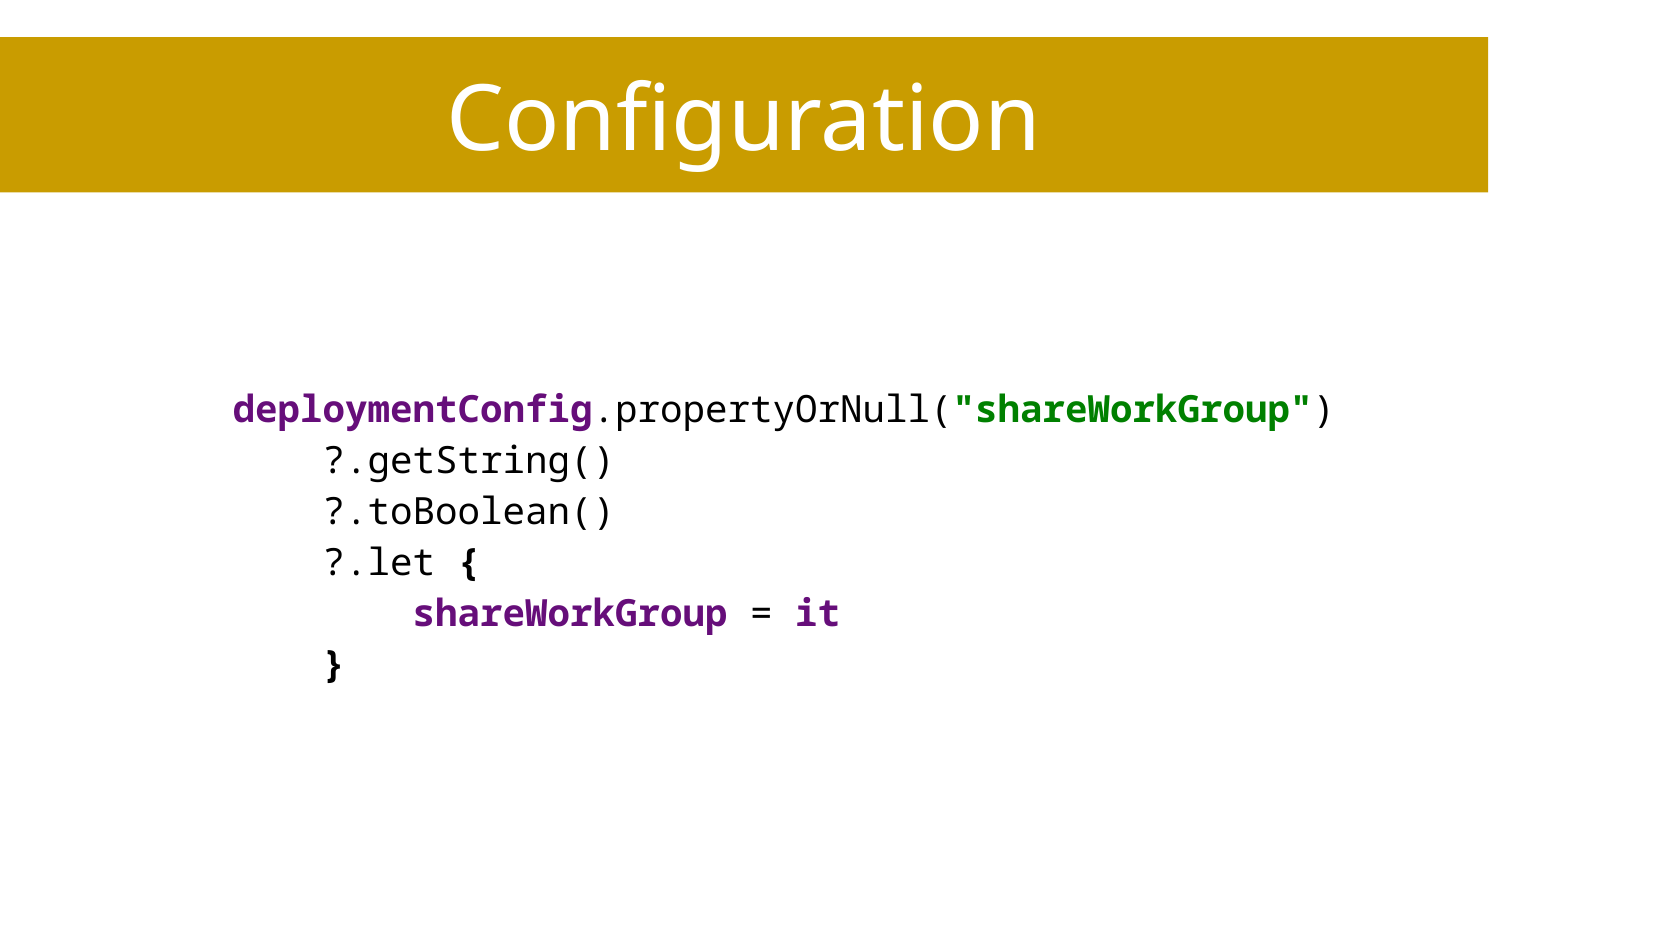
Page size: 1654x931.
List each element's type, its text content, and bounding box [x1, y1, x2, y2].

list deploymentConfig.propertyOrNull("shareWorkGroup") ?.getString() ?.toBoolean() ?.let { shareWorkGroup = it } [232, 382, 1381, 706]
title Configuration [0, 37, 1489, 193]
